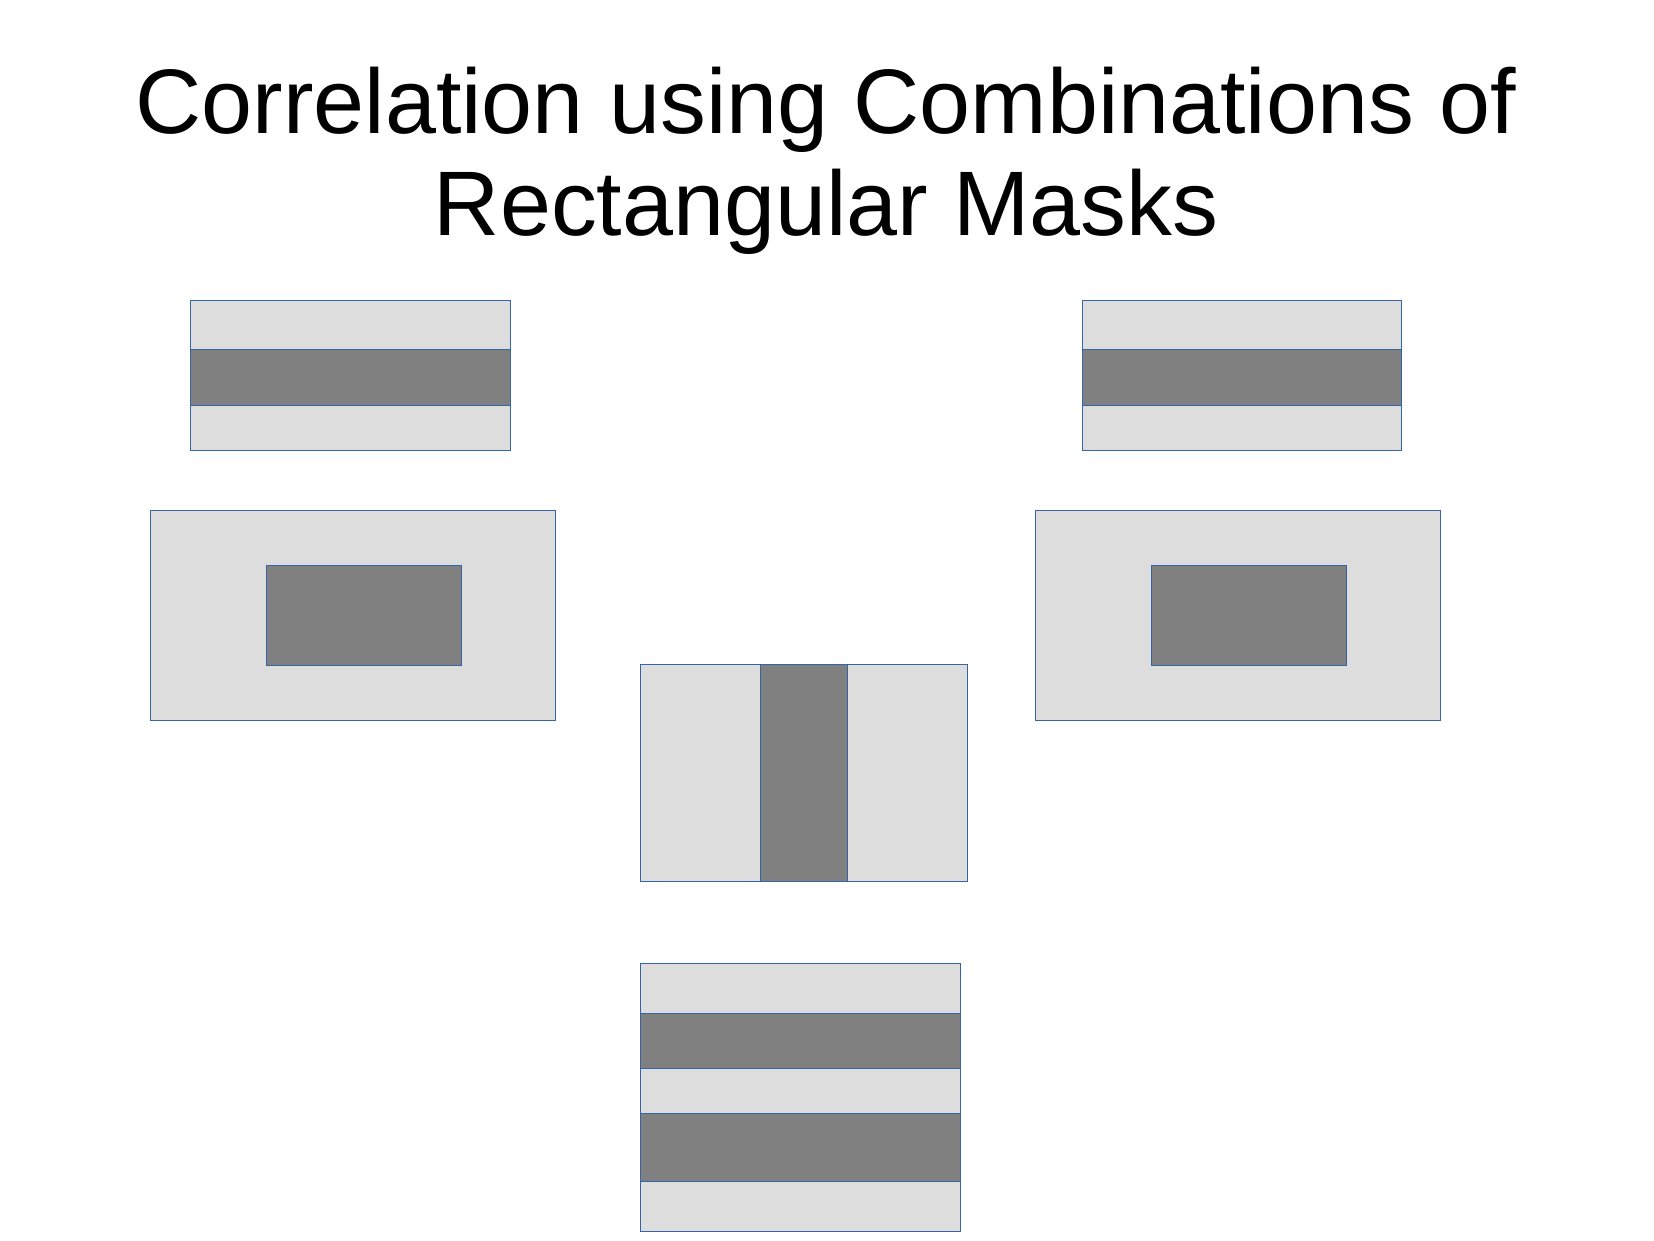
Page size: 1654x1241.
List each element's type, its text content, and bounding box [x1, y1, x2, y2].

text_box [640, 963, 961, 1232]
text_box [190, 300, 511, 451]
text_box [150, 510, 556, 721]
text_box [1082, 300, 1402, 451]
text_box [640, 664, 968, 882]
title Correlation using Combinations of Rectangular Masks [82, 49, 1571, 257]
text_box [1035, 510, 1441, 721]
